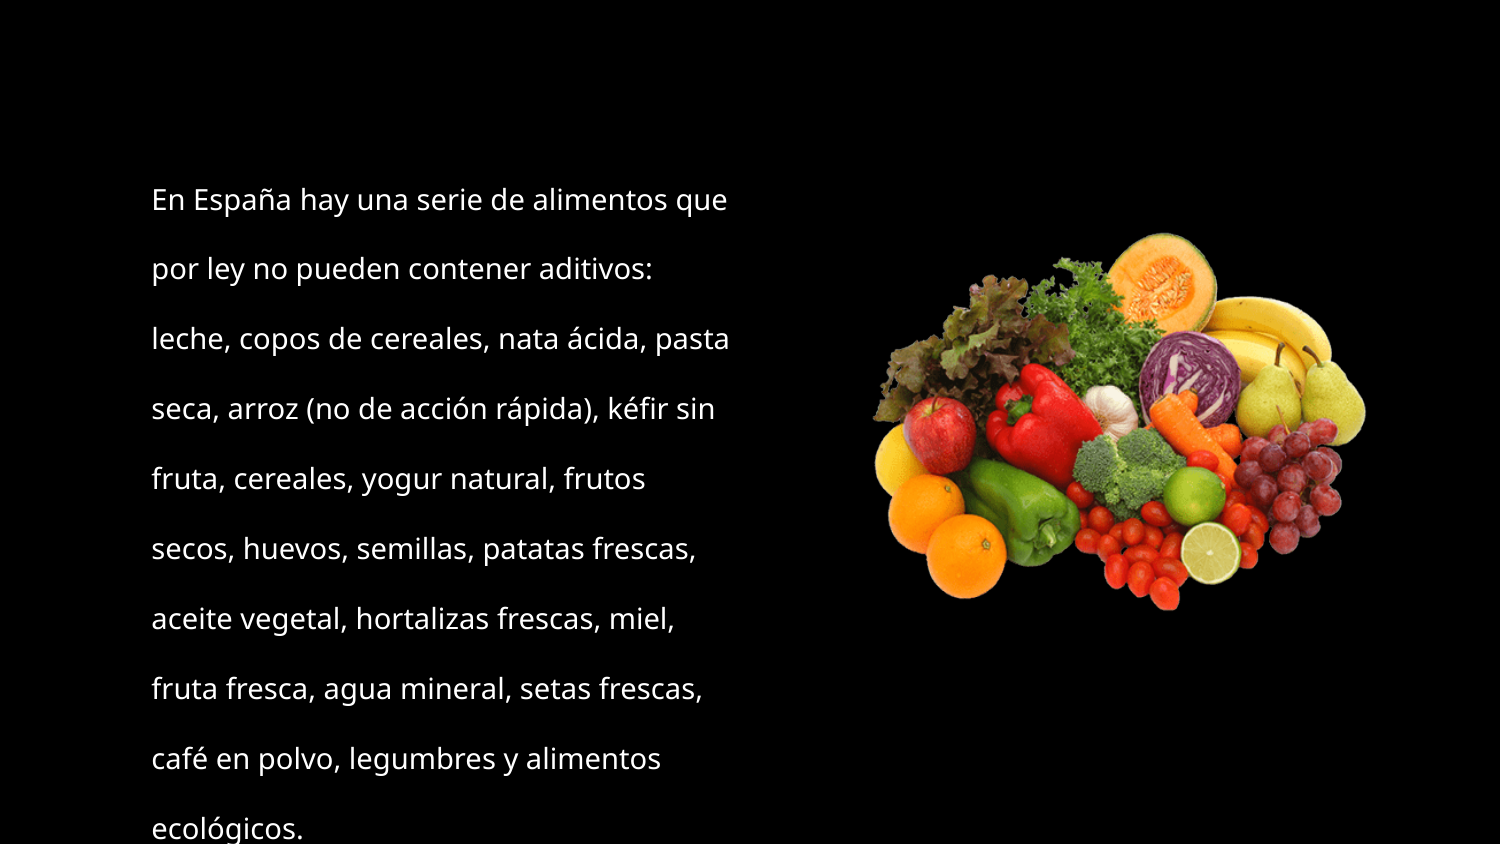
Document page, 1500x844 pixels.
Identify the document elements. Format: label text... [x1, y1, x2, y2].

text_box En España hay una serie de alimentos que por ley no pueden contener aditivos: leche, copos de cereales, nata ácida, pasta seca, arroz (no de acción rápida), kéfir sin fruta, cereales, yogur natural, frutos secos, huevos, semillas, patatas frescas, aceite vegetal, hortalizas frescas, miel, fruta fresca, agua mineral, setas frescas, café en polvo, legumbres y alimentos ecológicos. [106, 130, 750, 844]
picture [769, 212, 1470, 632]
